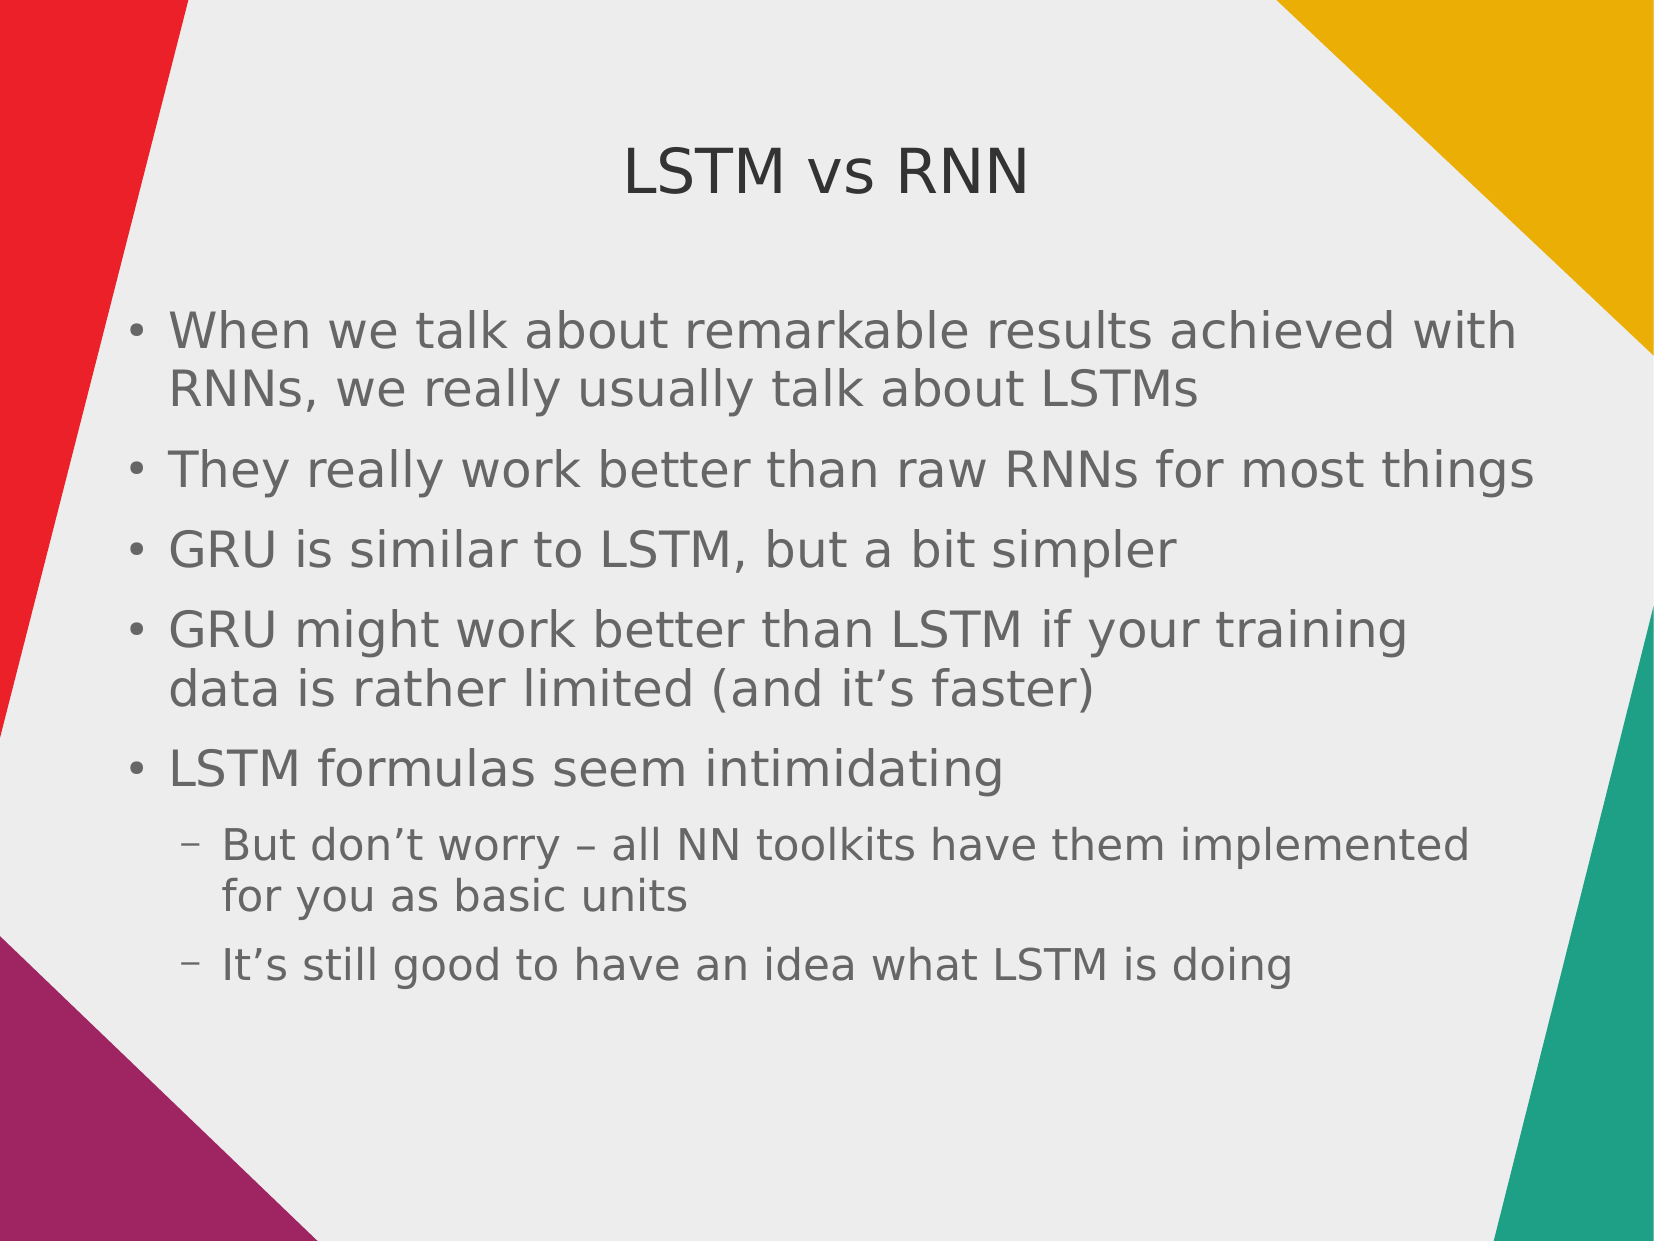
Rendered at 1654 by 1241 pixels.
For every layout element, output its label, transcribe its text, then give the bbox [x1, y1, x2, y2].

title LSTM vs RNN [114, 73, 1539, 271]
list When we talk about remarkable results achieved with RNNs, we really usually talk about LSTMs They really work better than raw RNNs for most things GRU is similar to LSTM, but a bit simpler GRU might work better than LSTM if your training data is rather limited (and it’s faster) LSTM formulas seem intimidating But don’t worry – all NN toolkits have them implemented for you as basic units It’s still good to have an idea what LSTM is doing [114, 302, 1539, 1033]
